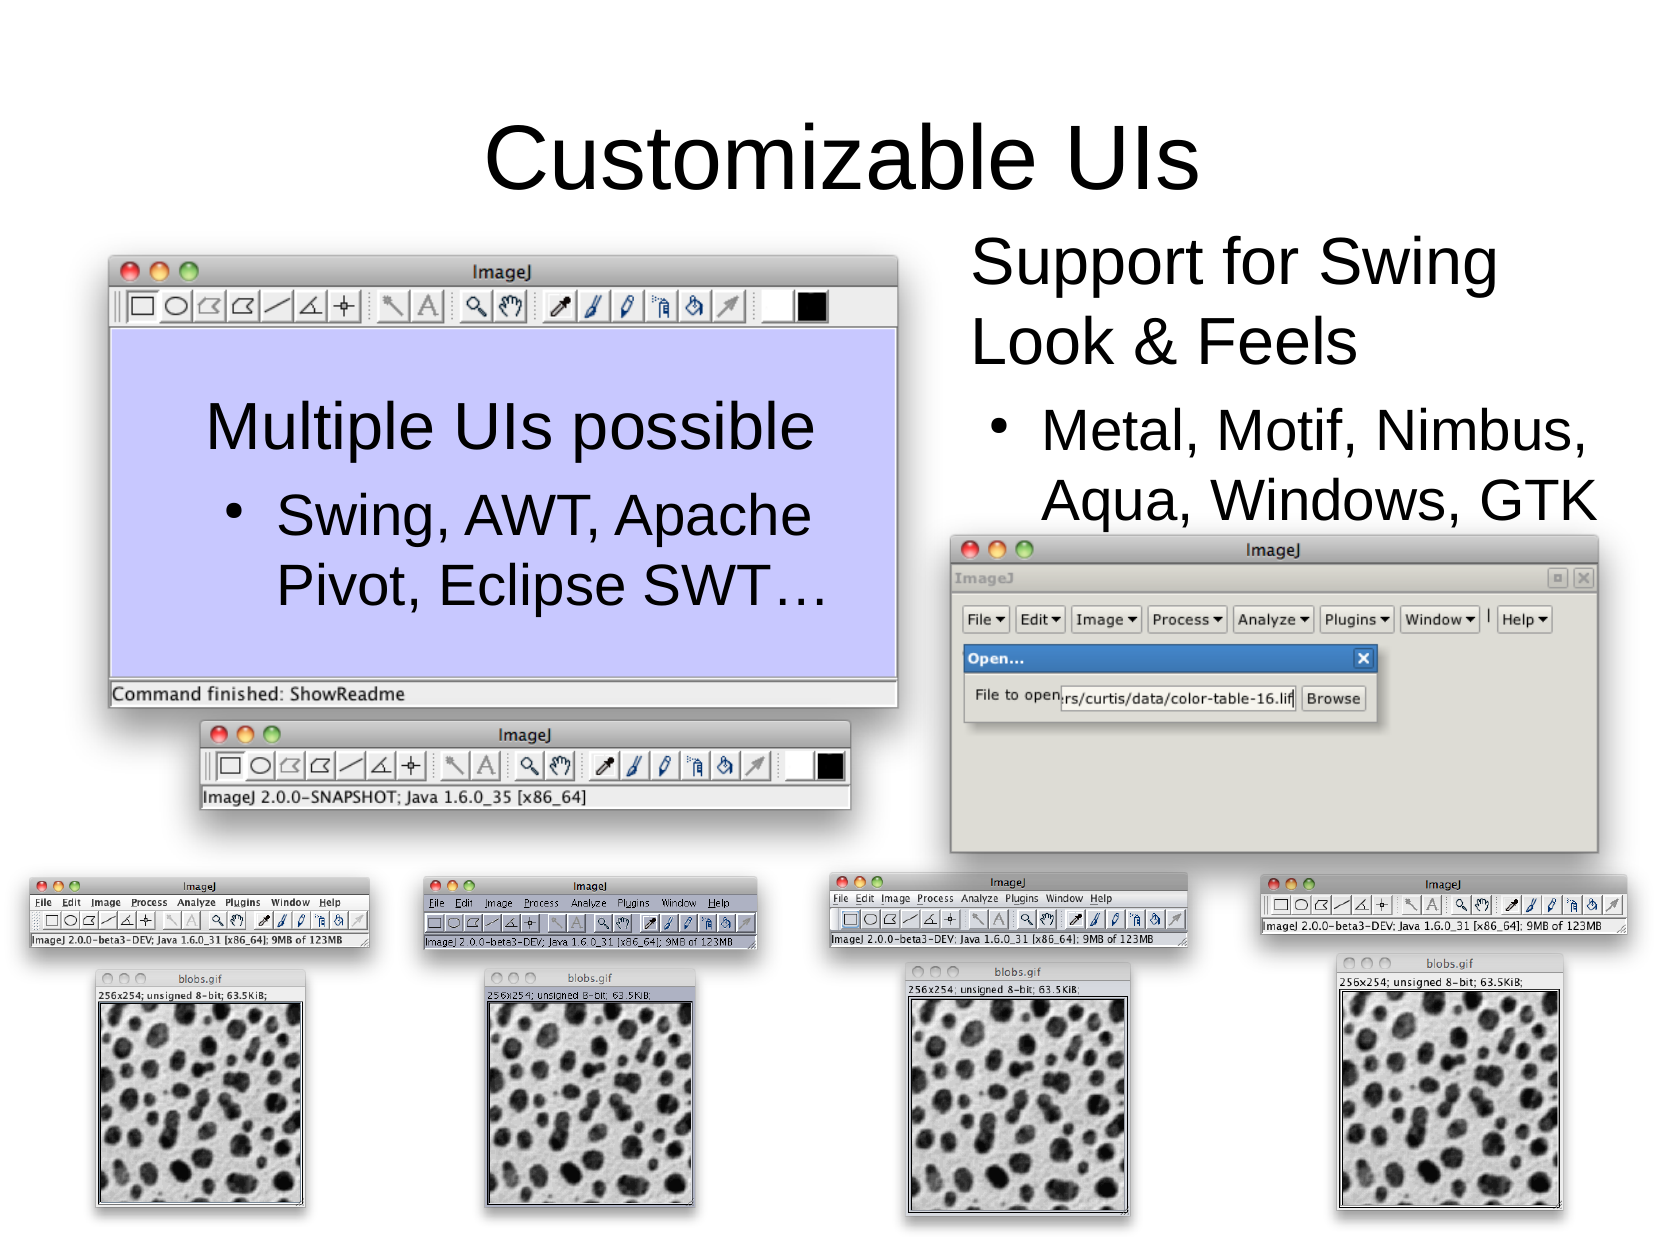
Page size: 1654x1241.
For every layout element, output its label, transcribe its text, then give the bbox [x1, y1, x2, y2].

list Multiple UIs possible Swing, AWT, Apache Pivot, Eclipse SWT… [120, 375, 919, 661]
picture [0, 221, 1654, 1241]
list Support for Swing Look & Feels Metal, Motif, Nimbus, Aqua, Windows, GTK [885, 210, 1621, 691]
title Customizable UIs [82, 49, 1571, 221]
